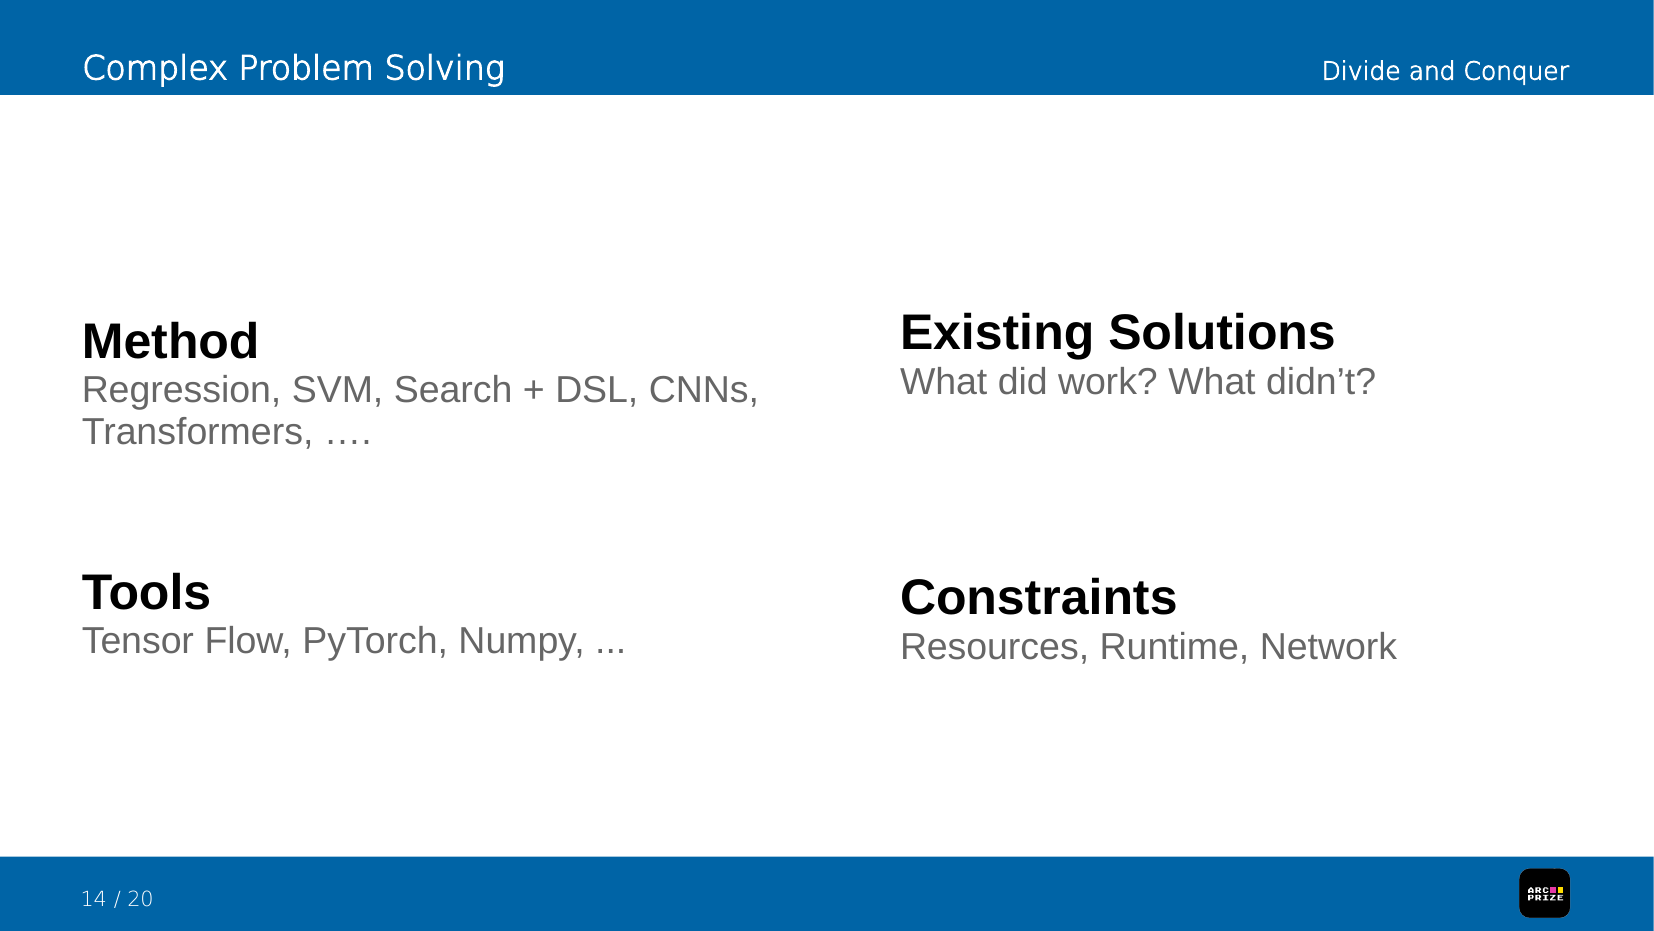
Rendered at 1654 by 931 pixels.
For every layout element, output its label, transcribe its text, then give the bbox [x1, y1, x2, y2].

picture [1519, 868, 1571, 918]
text_box Method Regression, SVM, Search + DSL, CNNs, Transformers, …. Tools Tensor Flow, PyTorch, Numpy, ... [81, 173, 788, 802]
text_box Existing Solutions What did work? What didn’t? Constraints Resources, Runtime, Network [900, 184, 1606, 788]
title Complex Problem Solving [82, 48, 788, 88]
